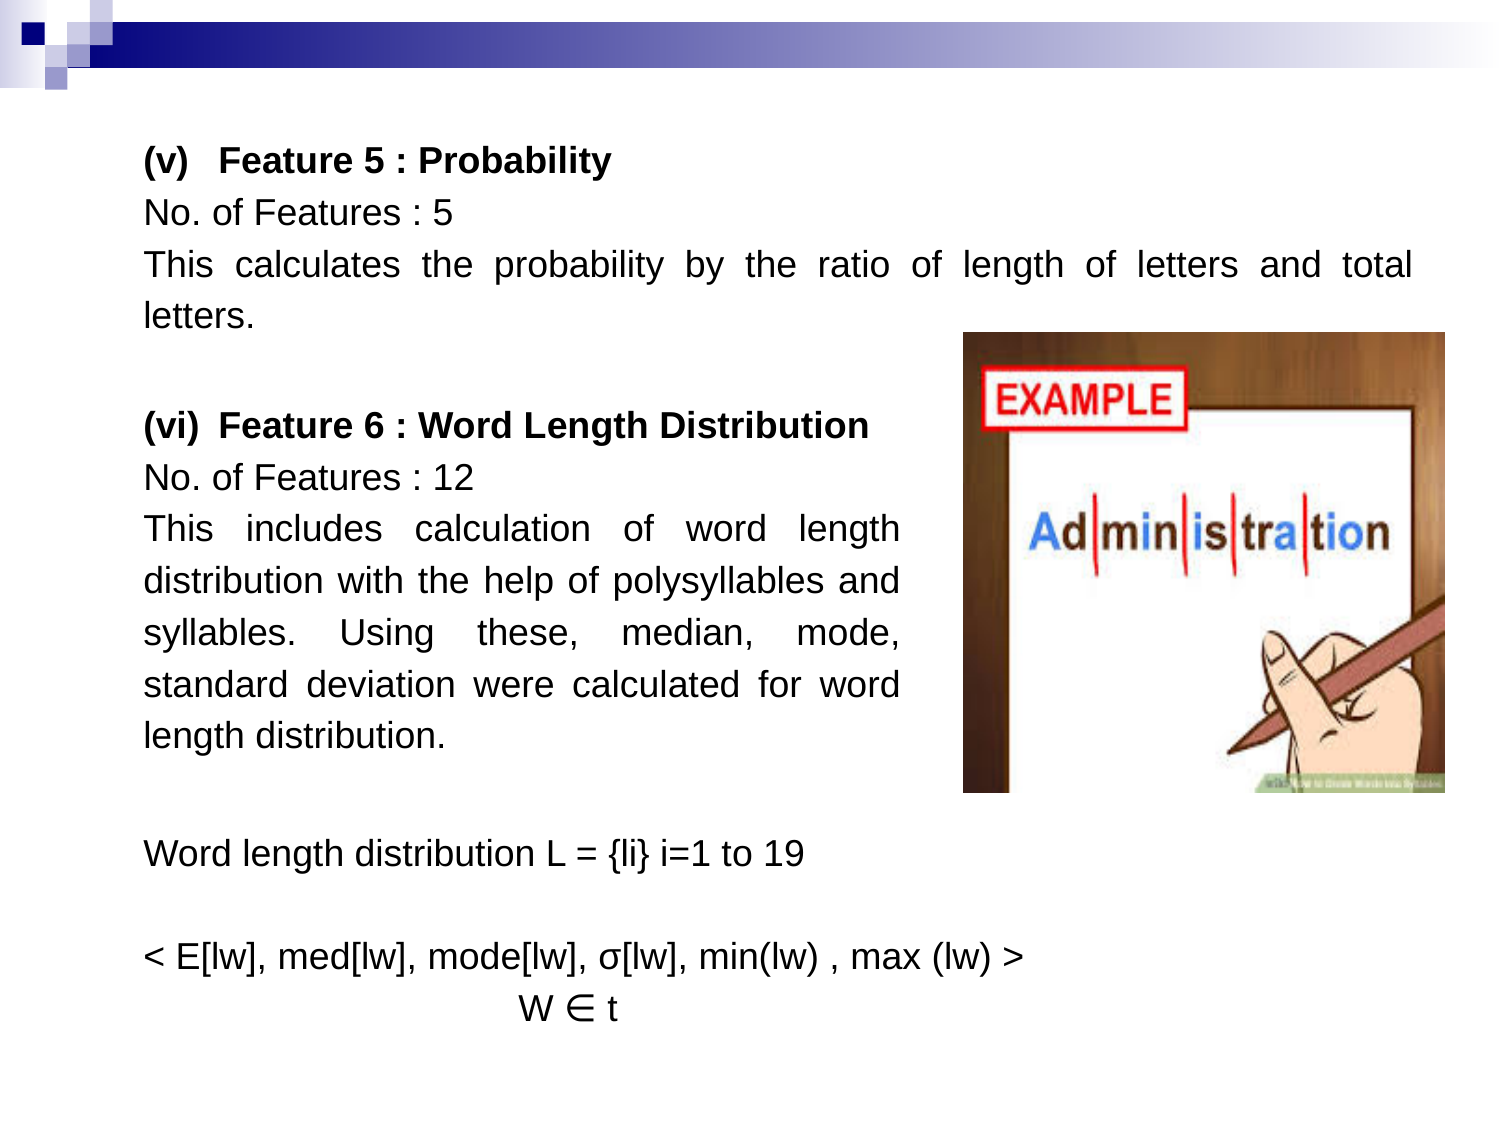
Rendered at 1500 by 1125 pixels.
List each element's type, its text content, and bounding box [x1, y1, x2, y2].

text_box Word length distribution L = {li} i=1 to 19 < E[lw], med[lw], mode[lw], σ[lw], min(lw) , max (lw) > W ∈ t [128, 806, 1046, 1082]
text_box (vi) Feature 6 : Word Length Distribution No. of Features : 12 This includes calculation of word length distribution with the help of polysyllables and syllables. Using these, median, mode, standard deviation were calculated for word length distribution. [128, 379, 916, 663]
text_box (v) Feature 5 : Probability No. of Features : 5 This calculates the probability by the ratio of length of letters and total letters. [128, 114, 1429, 344]
picture [963, 332, 1445, 793]
